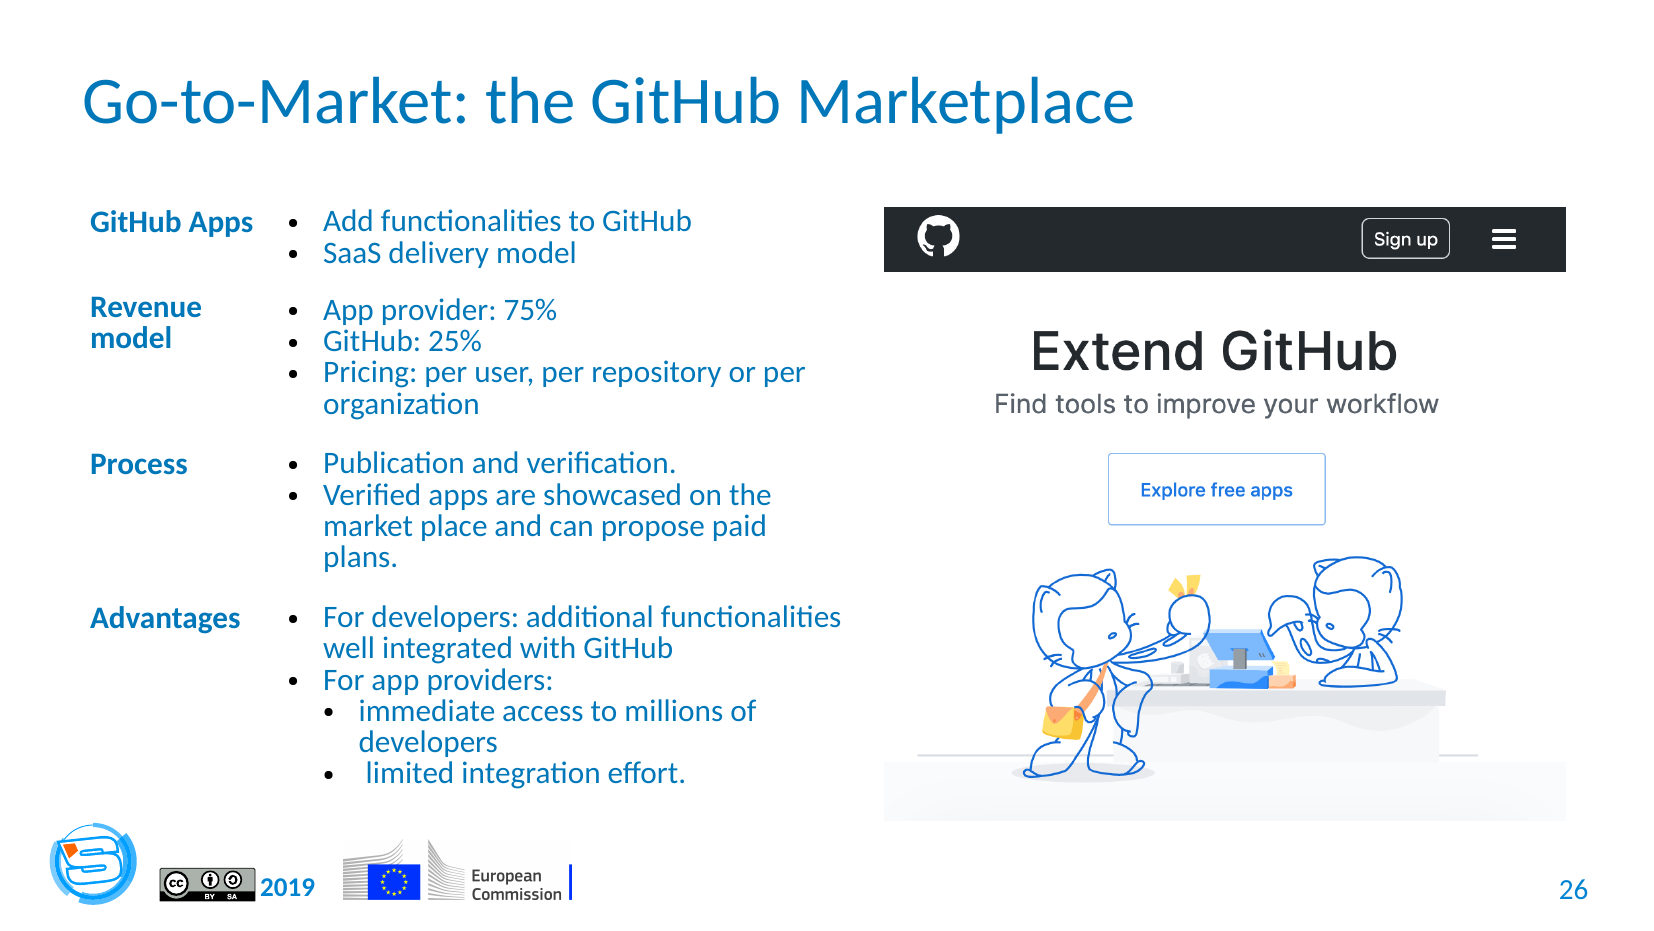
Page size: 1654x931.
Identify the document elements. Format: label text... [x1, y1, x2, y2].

text_box For developers: additional functionalities well integrated with GitHub For app providers: immediate access to millions of developers limited integration effort. [278, 596, 853, 800]
text_box Revenue model [81, 286, 280, 364]
text_box App provider: 75% GitHub: 25% Pricing: per user, per repository or per organization [278, 289, 853, 430]
text_box GitHub Apps [81, 201, 280, 248]
picture [884, 207, 1566, 821]
text_box Process [81, 443, 280, 490]
text_box Add functionalities to GitHub SaaS delivery model [278, 200, 853, 289]
title Go-to-Market: the GitHub Marketplace [82, 73, 1563, 145]
text_box Publication and verification. Verified apps are showcased on the market place and can propose paid plans. [278, 443, 853, 583]
text_box Advantages [81, 597, 280, 644]
picture [343, 839, 572, 900]
